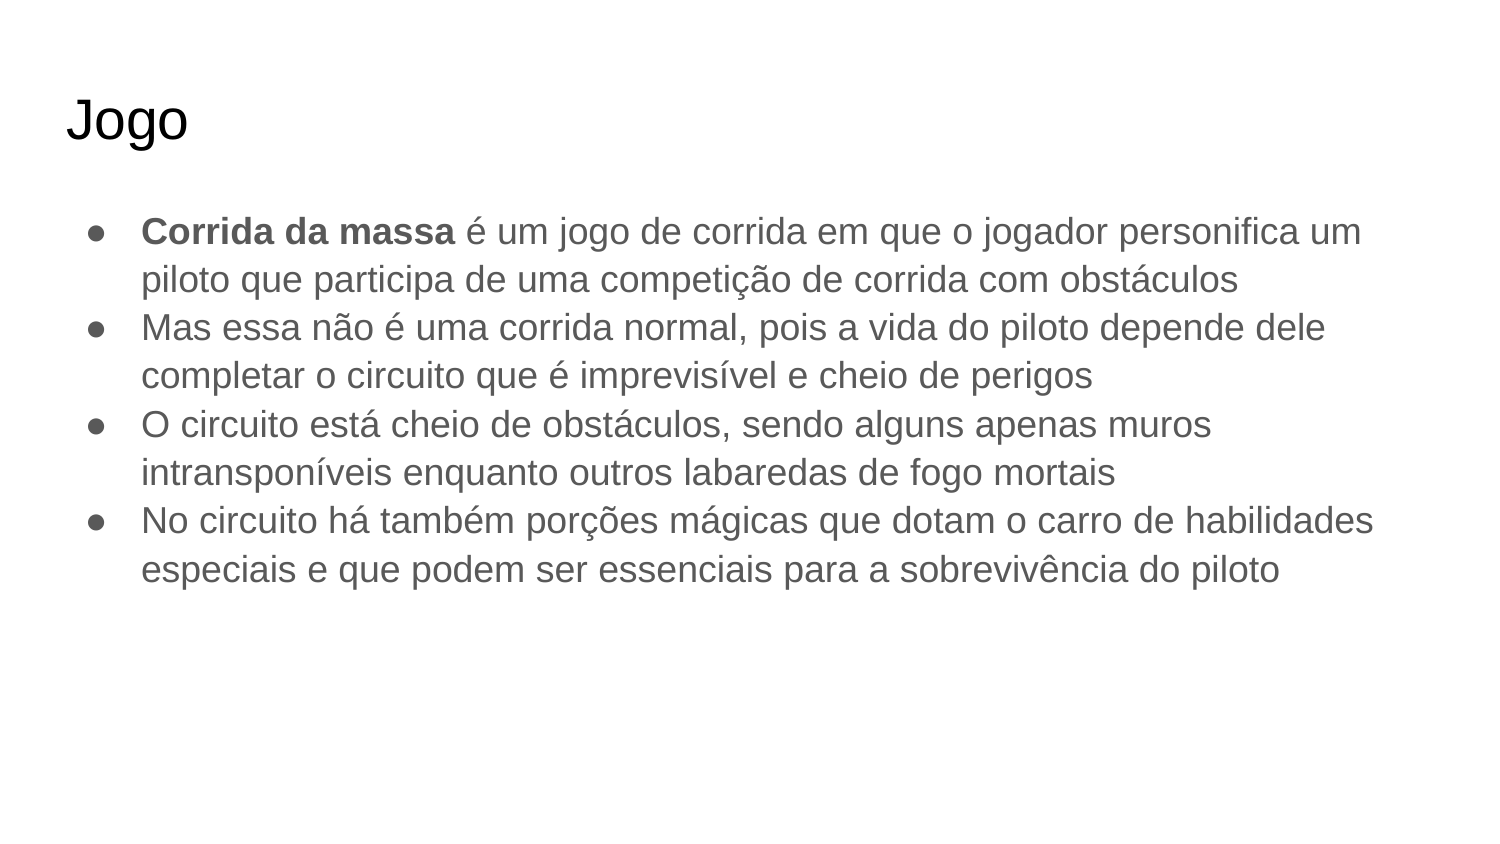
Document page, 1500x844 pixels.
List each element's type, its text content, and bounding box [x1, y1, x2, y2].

title Jogo [51, 72, 1449, 167]
list Corrida da massa é um jogo de corrida em que o jogador personifica um piloto que participa de uma competição de corrida com obstáculos Mas essa não é uma corrida normal, pois a vida do piloto depende dele completar o circuito que é imprevisível e cheio de perigos O circuito está cheio de obstáculos, sendo alguns apenas muros intransponíveis enquanto outros labaredas de fogo mortais No circuito há também porções mágicas que dotam o carro de habilidades especiais e que podem ser essenciais para a sobrevivência do piloto [51, 189, 1449, 750]
